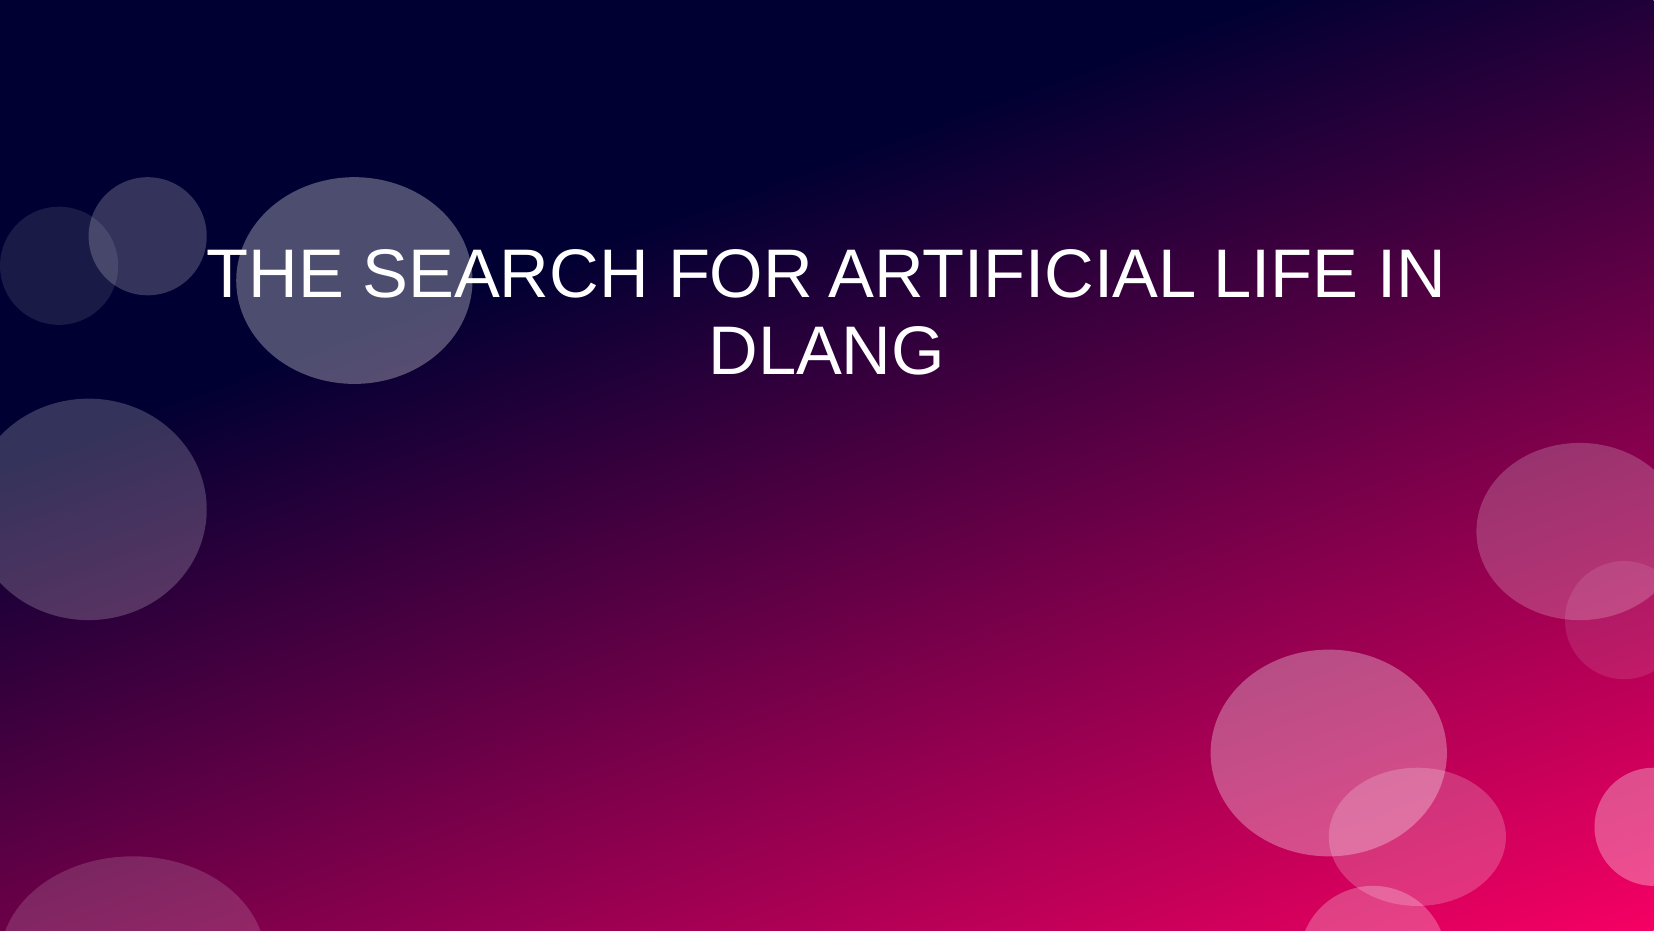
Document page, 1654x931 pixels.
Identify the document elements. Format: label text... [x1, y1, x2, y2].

title THE SEARCH FOR ARTIFICIAL LIFE IN DLANG [82, 234, 1571, 390]
